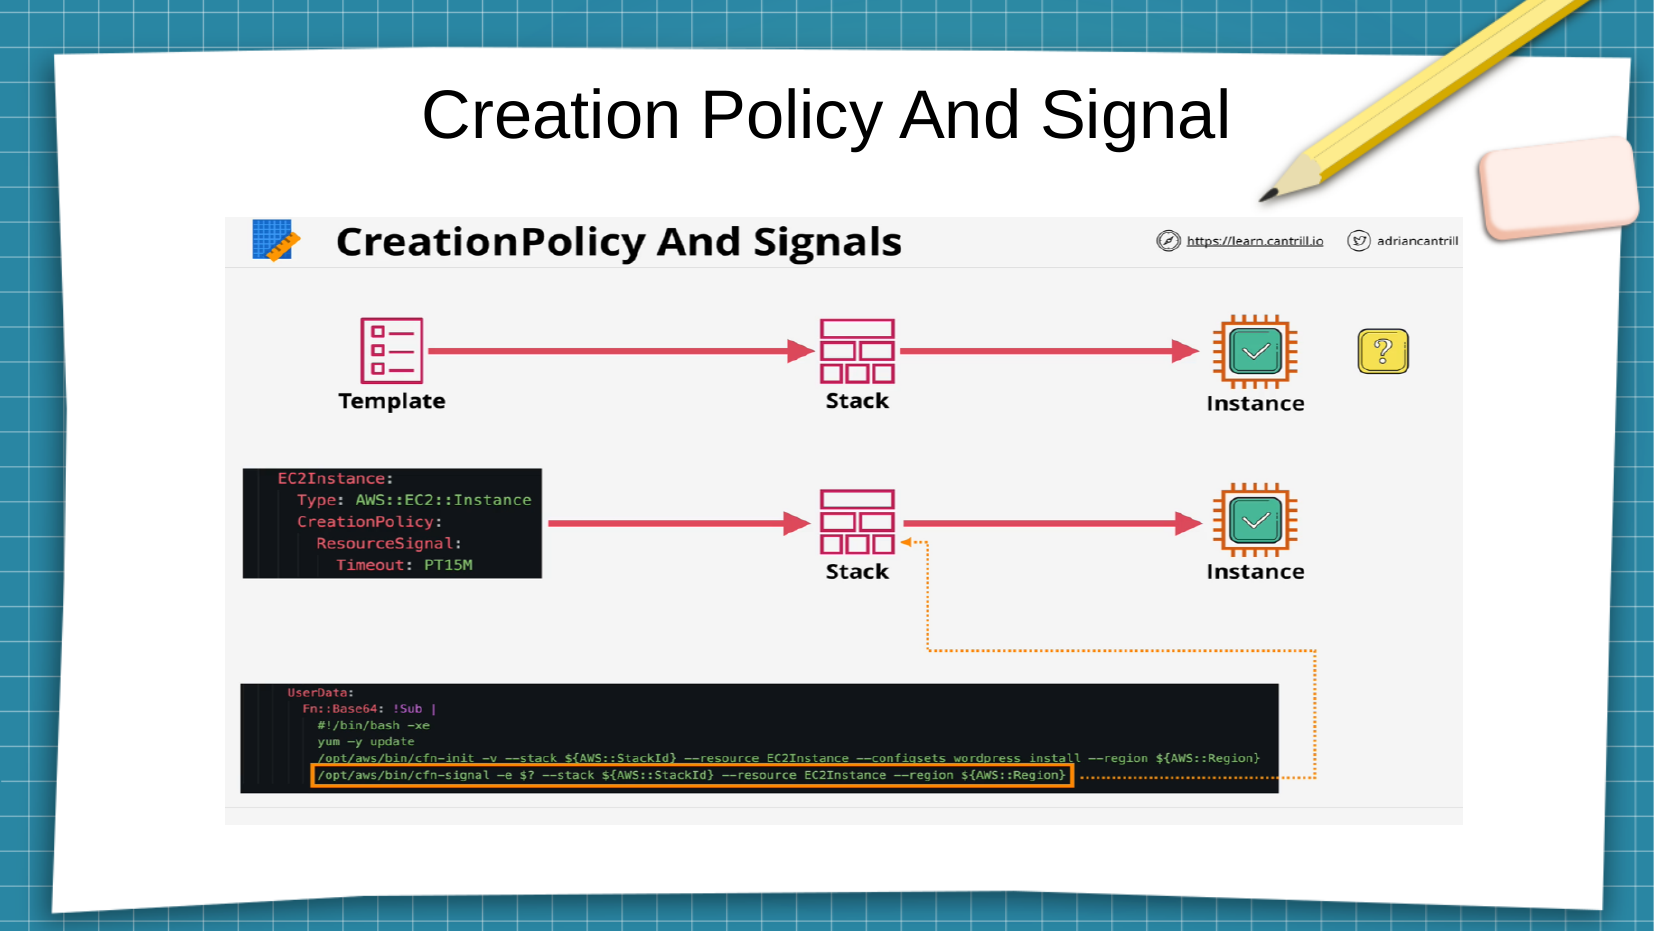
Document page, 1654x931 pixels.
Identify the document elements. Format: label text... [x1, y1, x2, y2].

title Creation Policy And Signal [82, 37, 1571, 193]
picture [0, 0, 1654, 931]
